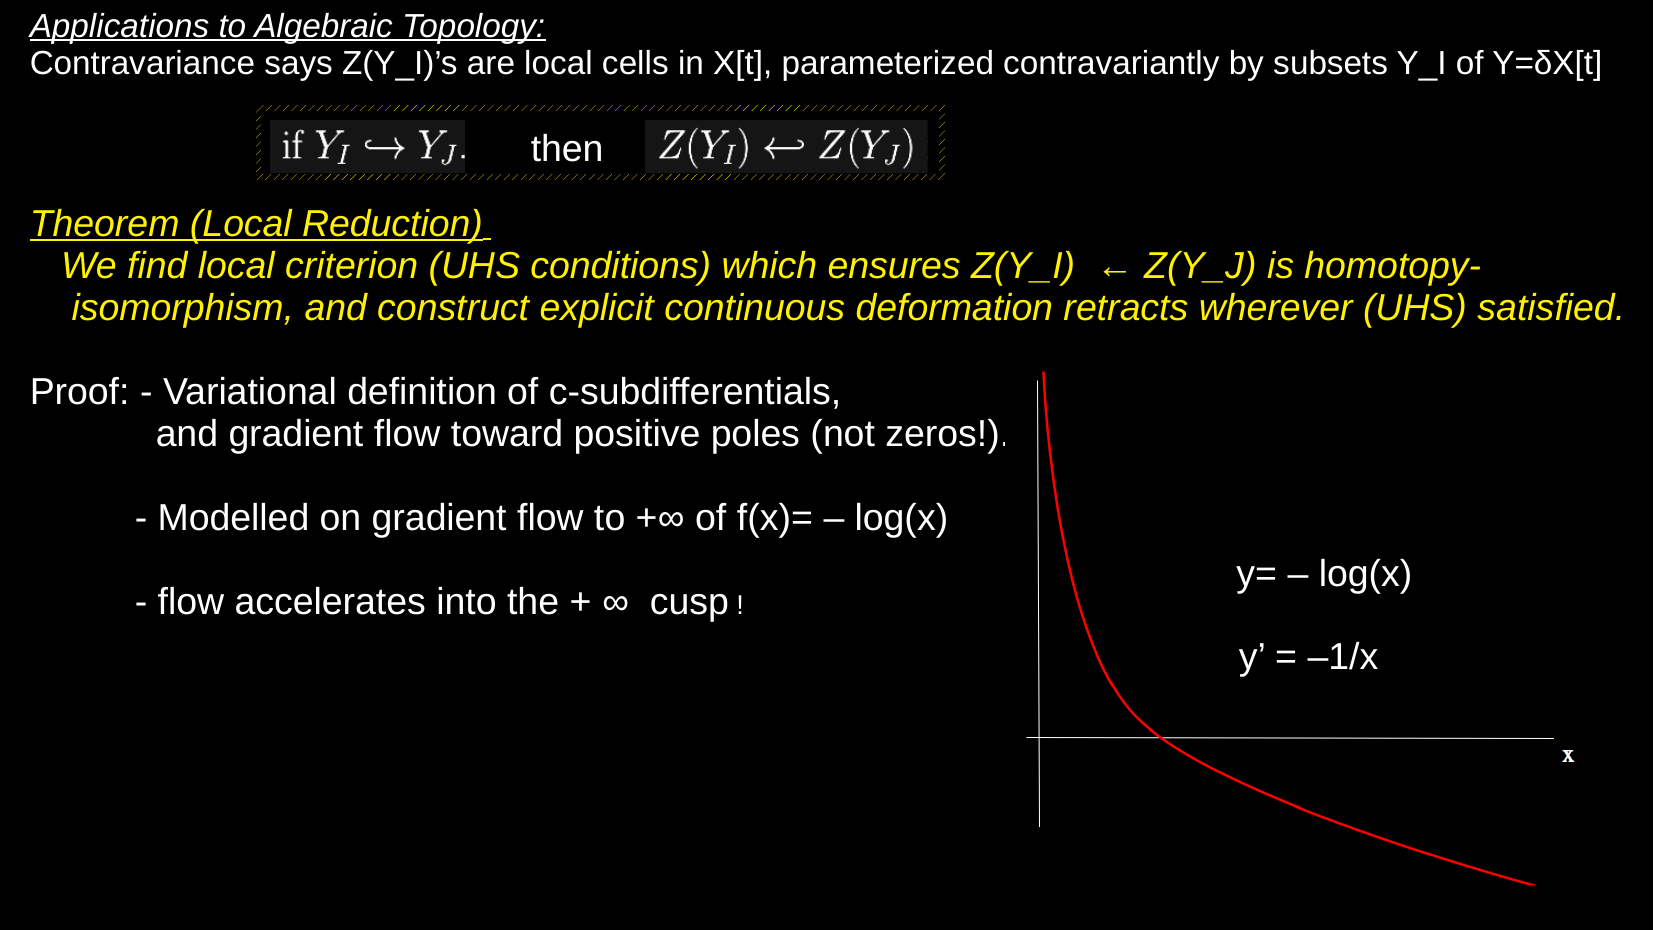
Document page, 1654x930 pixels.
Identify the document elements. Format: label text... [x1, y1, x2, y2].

picture [1005, 344, 1644, 886]
picture [645, 119, 928, 173]
text_box Applications to Algebraic Topology: Contravariance says Z(Y_I)’s are local cells in X[t], parameterized contravariantly by subsets Y_I of Y=δX[t] Theorem (Local Reduction) We find local criterion (UHS conditions) which ensures Z(Y_I) ← Z(Y_J) is homotopy- isomorphism, and construct explicit continuous deformation retracts wherever (UHS) satisfied. Proof: - Variational definition of c-subdifferentials, and gradient flow toward positive poles (not zeros!). - Modelled on gradient flow to +∞ of f(x)= – log(x) - flow accelerates into the + ∞ cusp ! [15, 0, 1652, 916]
picture [270, 119, 466, 173]
text_box then [495, 119, 619, 173]
text_box [255, 104, 946, 192]
